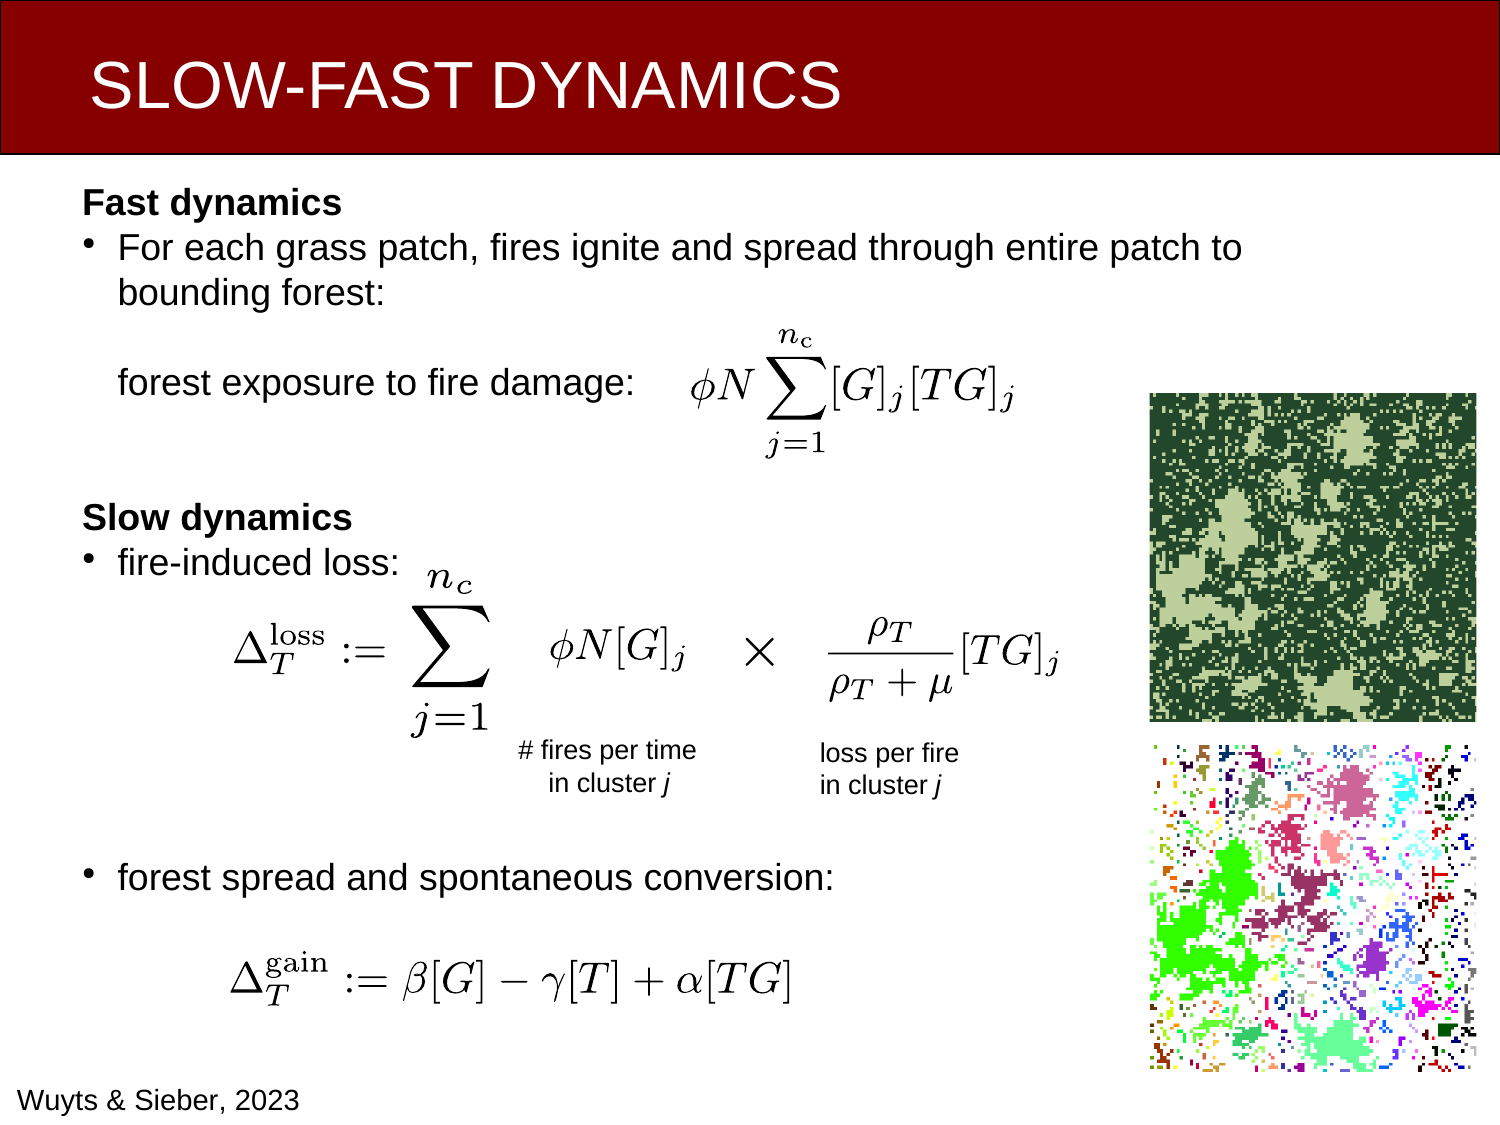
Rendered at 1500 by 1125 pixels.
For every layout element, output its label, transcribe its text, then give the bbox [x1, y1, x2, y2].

text_box [677, 973, 702, 994]
text_box [708, 959, 716, 1004]
text_box [829, 674, 850, 703]
text_box Wuyts & Sieber, 2023 [2, 1038, 442, 1125]
text_box [298, 630, 310, 645]
picture [1149, 393, 1477, 729]
text_box # fires per time in cluster j [503, 725, 723, 805]
text_box loss per fire in cluster j [804, 727, 1036, 808]
text_box [971, 635, 1000, 664]
text_box [929, 674, 953, 703]
text_box [443, 961, 475, 994]
text_box [1002, 634, 1033, 666]
text_box [402, 961, 427, 1001]
text_box [1045, 657, 1058, 677]
text_box [575, 629, 613, 659]
text_box [270, 652, 294, 675]
text_box [749, 961, 782, 994]
text_box [311, 958, 328, 972]
text_box [571, 959, 578, 1004]
text_box [851, 679, 874, 700]
text_box [230, 961, 263, 993]
text_box [634, 966, 664, 997]
text_box [1034, 632, 1041, 675]
text_box [691, 329, 1014, 459]
text_box Fast dynamics For each grass patch, fires ignite and spread through entire patch to bounding forest: forest exposure to fire damage: Slow dynamics fire-induced loss: forest spread and spontaneous conversion: [67, 170, 1335, 950]
text_box [265, 984, 290, 1006]
text_box [745, 637, 774, 666]
text_box [579, 962, 610, 993]
text_box [660, 626, 667, 670]
picture [1149, 732, 1477, 1072]
text_box [265, 957, 282, 978]
text_box [233, 630, 267, 664]
text_box [476, 959, 483, 1004]
text_box [410, 569, 490, 739]
text_box [627, 628, 659, 660]
text_box [889, 621, 912, 642]
text_box [618, 626, 625, 670]
text_box [270, 622, 278, 645]
text_box [0, 0, 1500, 154]
text_box [283, 957, 300, 972]
text_box [433, 959, 440, 1004]
text_box [867, 616, 888, 645]
text_box [280, 630, 296, 645]
title SLOW-FAST DYNAMICS [74, 3, 1425, 160]
text_box [963, 632, 970, 675]
text_box [301, 957, 309, 972]
text_box [550, 628, 574, 668]
text_box [888, 668, 917, 697]
text_box [783, 959, 790, 1004]
text_box [671, 652, 684, 672]
text_box [717, 962, 747, 993]
text_box [610, 959, 617, 1004]
text_box [541, 973, 565, 1002]
text_box [312, 630, 325, 645]
